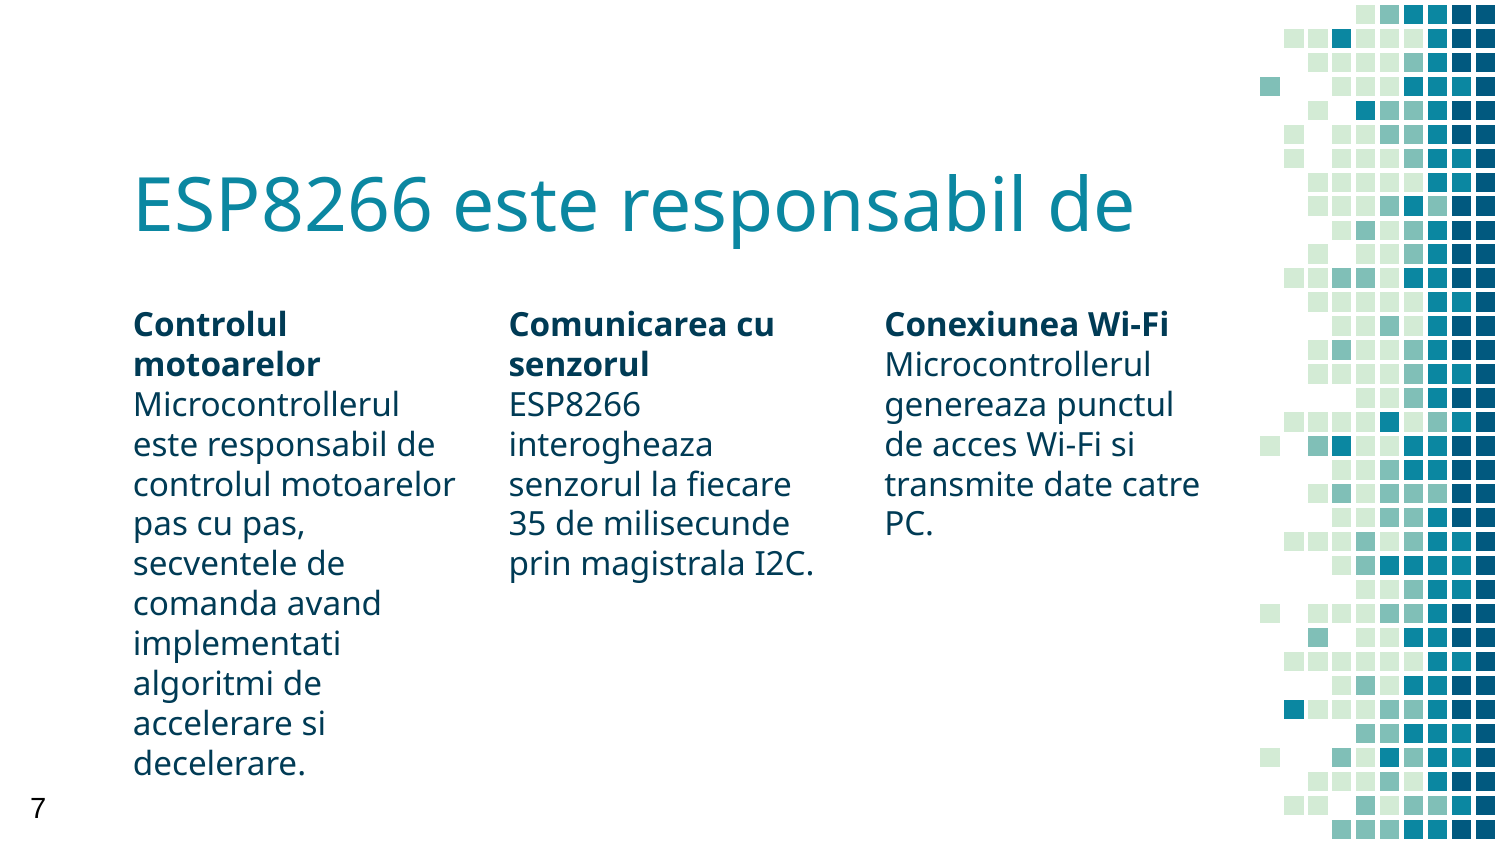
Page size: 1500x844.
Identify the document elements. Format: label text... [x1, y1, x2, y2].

title ESP8266 este responsabil de [117, 121, 1227, 262]
list Controlul motoarelor Microcontrollerul este responsabil de controlul motoarelor pas cu pas, secventele de comanda avand implementati algoritmi de accelerare si decelerare. [117, 287, 476, 796]
list Comunicarea cu senzorul ESP8266 interogheaza senzorul la fiecare 35 de milisecunde prin magistrala I2C. [493, 287, 852, 796]
list Conexiunea Wi-Fi Microcontrollerul genereaza punctul de acces Wi-Fi si transmite date catre PC. [869, 287, 1227, 796]
slide_number <number> [15, 774, 105, 839]
